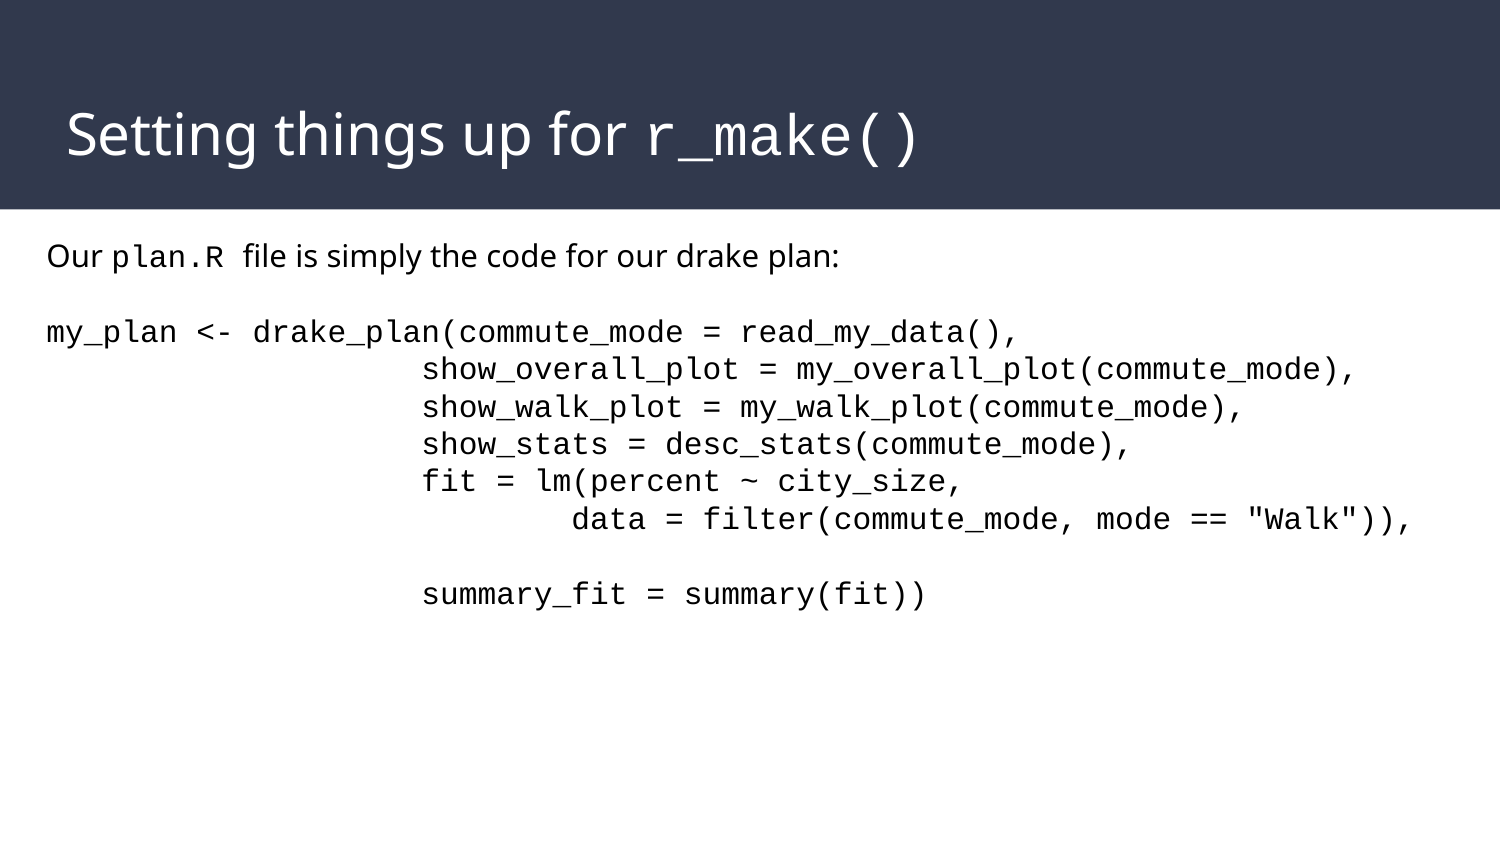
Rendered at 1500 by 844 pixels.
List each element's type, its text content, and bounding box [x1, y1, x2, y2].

text_box Our plan.R file is simply the code for our drake plan: my_plan <- drake_plan(commute_mode = read_my_data(), show_overall_plot = my_overall_plot(commute_mode), show_walk_plot = my_walk_plot(commute_mode), show_stats = desc_stats(commute_mode), fit = lm(percent ~ city_size, data = filter(commute_mode, mode == "Walk")), summary_fit = summary(fit)) [31, 221, 1463, 812]
title Setting things up for r_make() [51, 82, 1449, 185]
